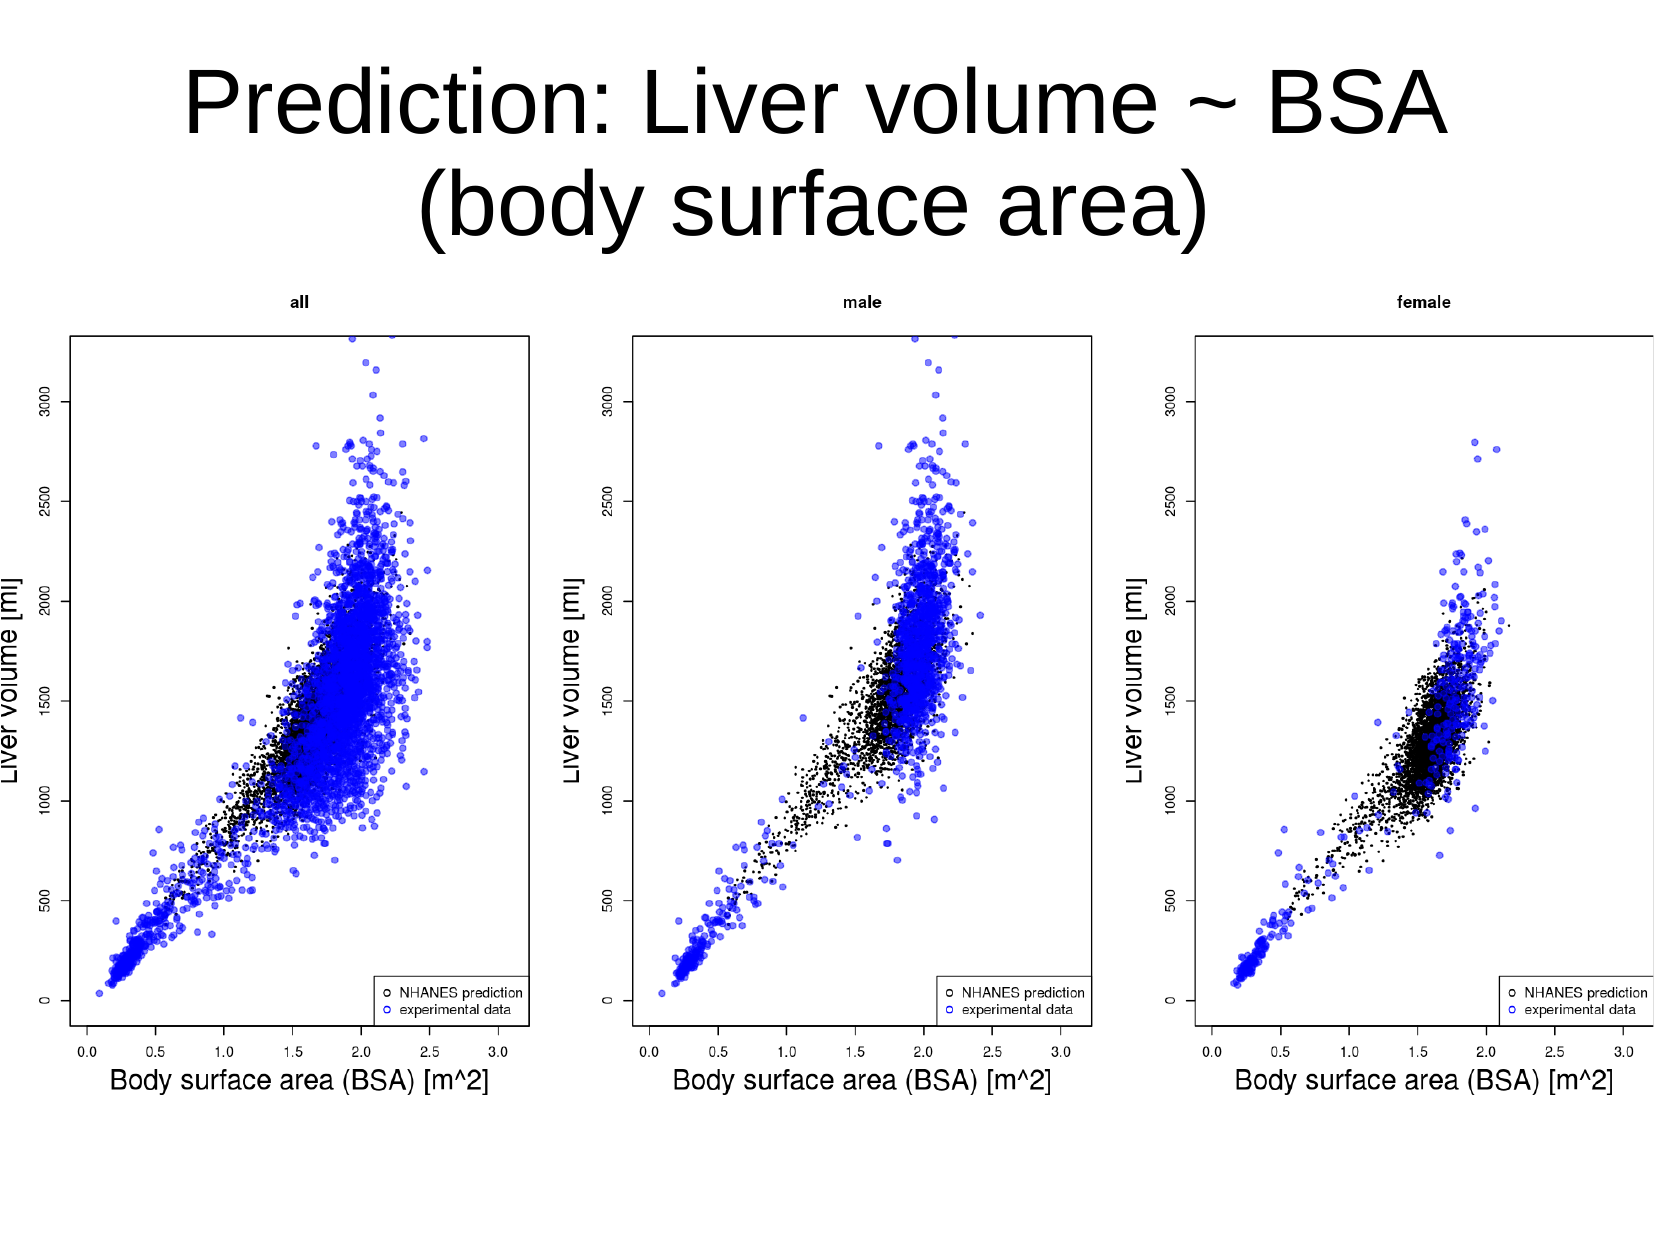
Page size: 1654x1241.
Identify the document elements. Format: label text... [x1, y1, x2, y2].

title Prediction: Liver volume ~ BSA (body surface area) [82, 49, 1571, 257]
picture [1, 295, 1654, 1096]
